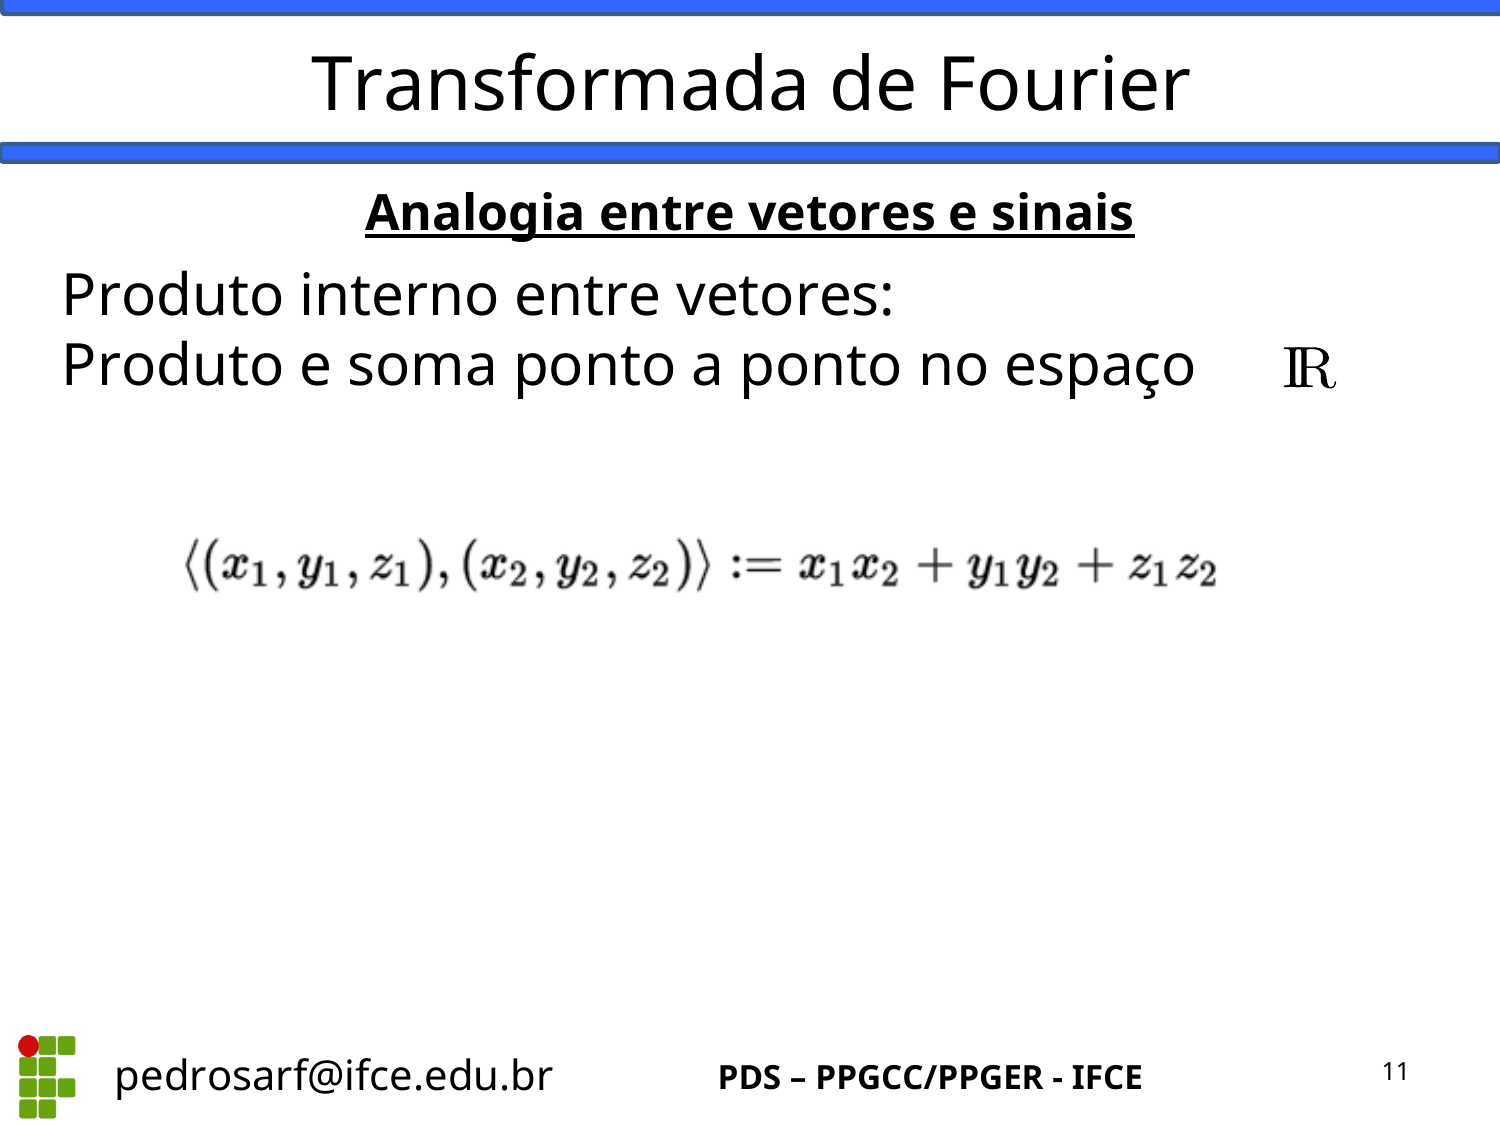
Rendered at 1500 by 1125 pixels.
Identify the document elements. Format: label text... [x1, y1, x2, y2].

text_box Transformada de Fourier [76, 26, 1427, 134]
text_box [1282, 347, 1337, 389]
text_box Analogia entre vetores e sinais [0, 172, 1500, 1024]
picture [163, 519, 1241, 612]
text_box <número> [1074, 1042, 1426, 1103]
text_box Produto interno entre vetores: Produto e soma ponto a ponto no espaço [47, 249, 1453, 476]
picture [17, 1034, 77, 1120]
